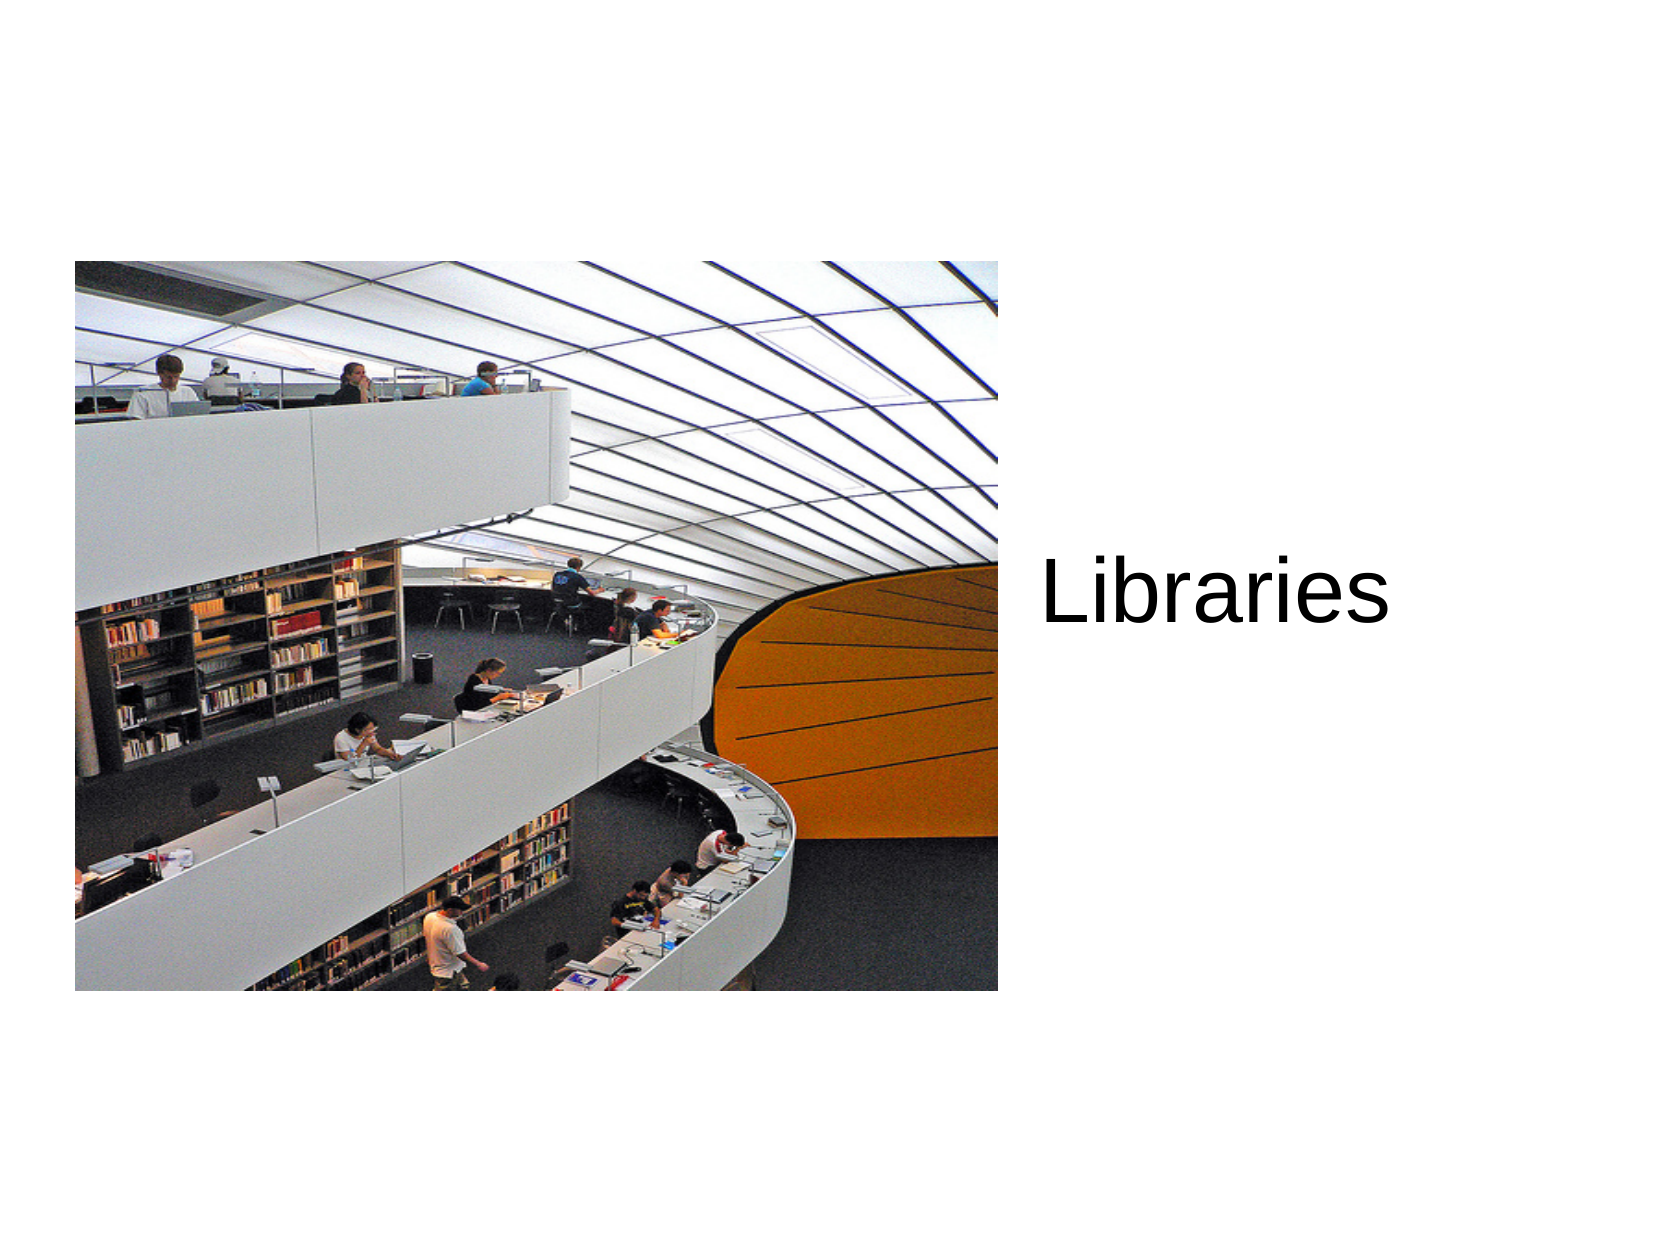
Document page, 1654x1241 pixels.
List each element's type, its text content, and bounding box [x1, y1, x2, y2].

picture [75, 261, 998, 991]
title Libraries [825, 56, 1571, 1126]
